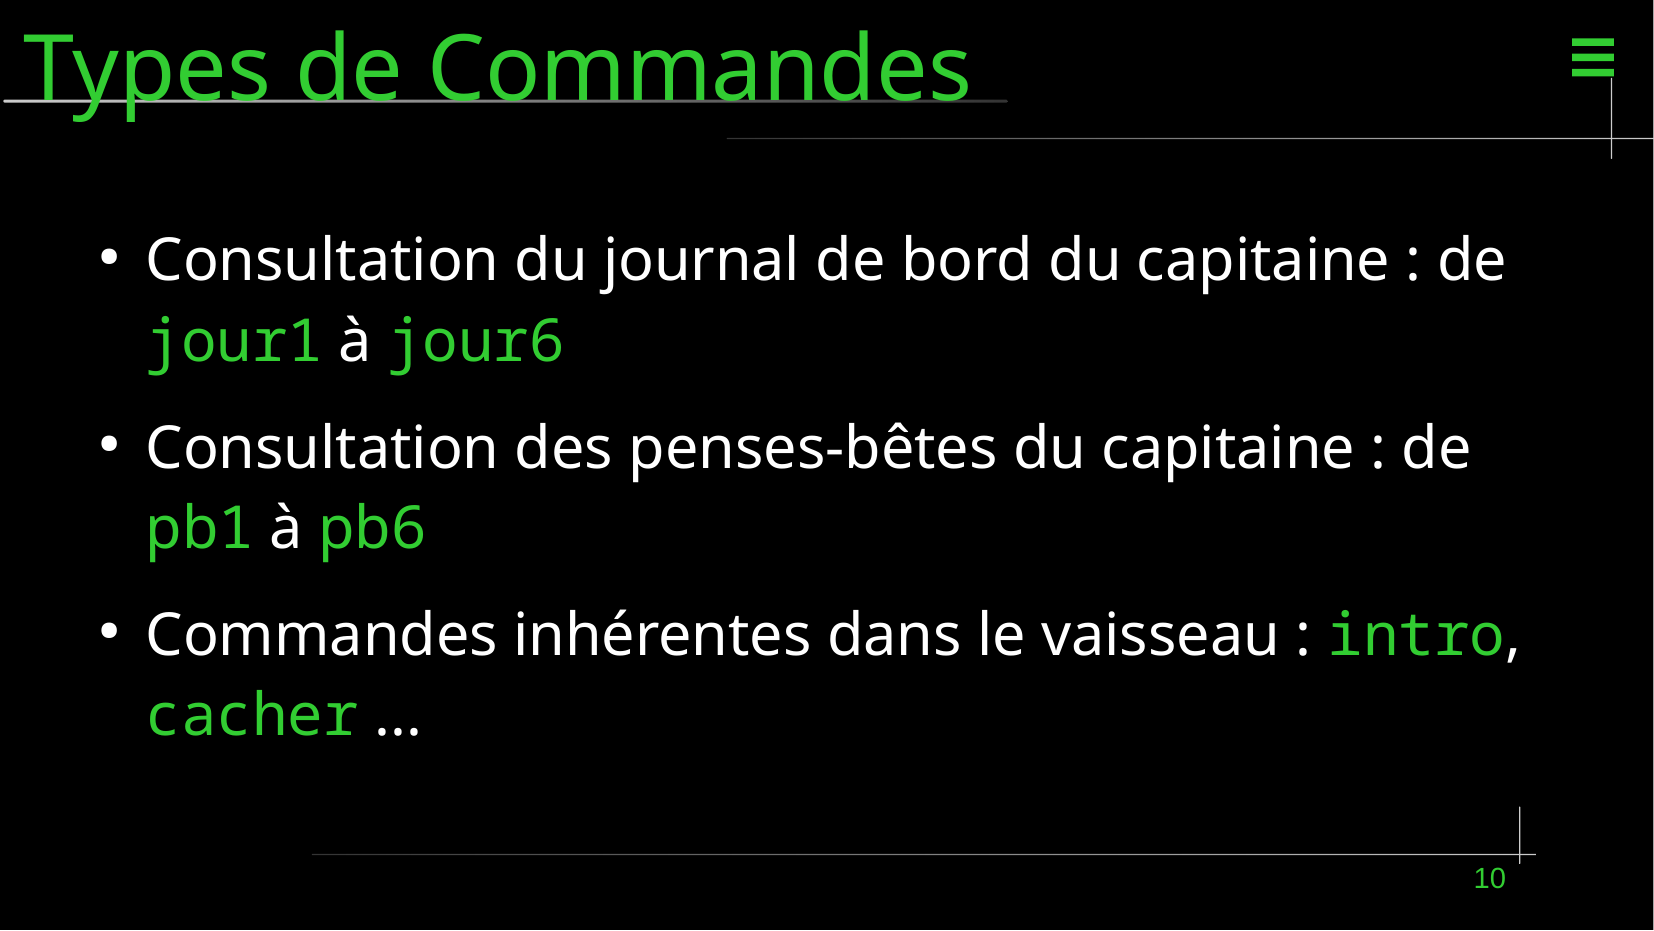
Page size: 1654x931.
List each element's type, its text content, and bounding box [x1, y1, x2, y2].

title Types de Commandes [23, 2, 1589, 128]
picture [1563, 28, 1625, 89]
list Consultation du journal de bord du capitaine : de jour1 à jour6 Consultation des penses-bêtes du capitaine : de pb1 à pb6 Commandes inhérentes dans le vaisseau : intro, cacher ... [82, 217, 1571, 758]
